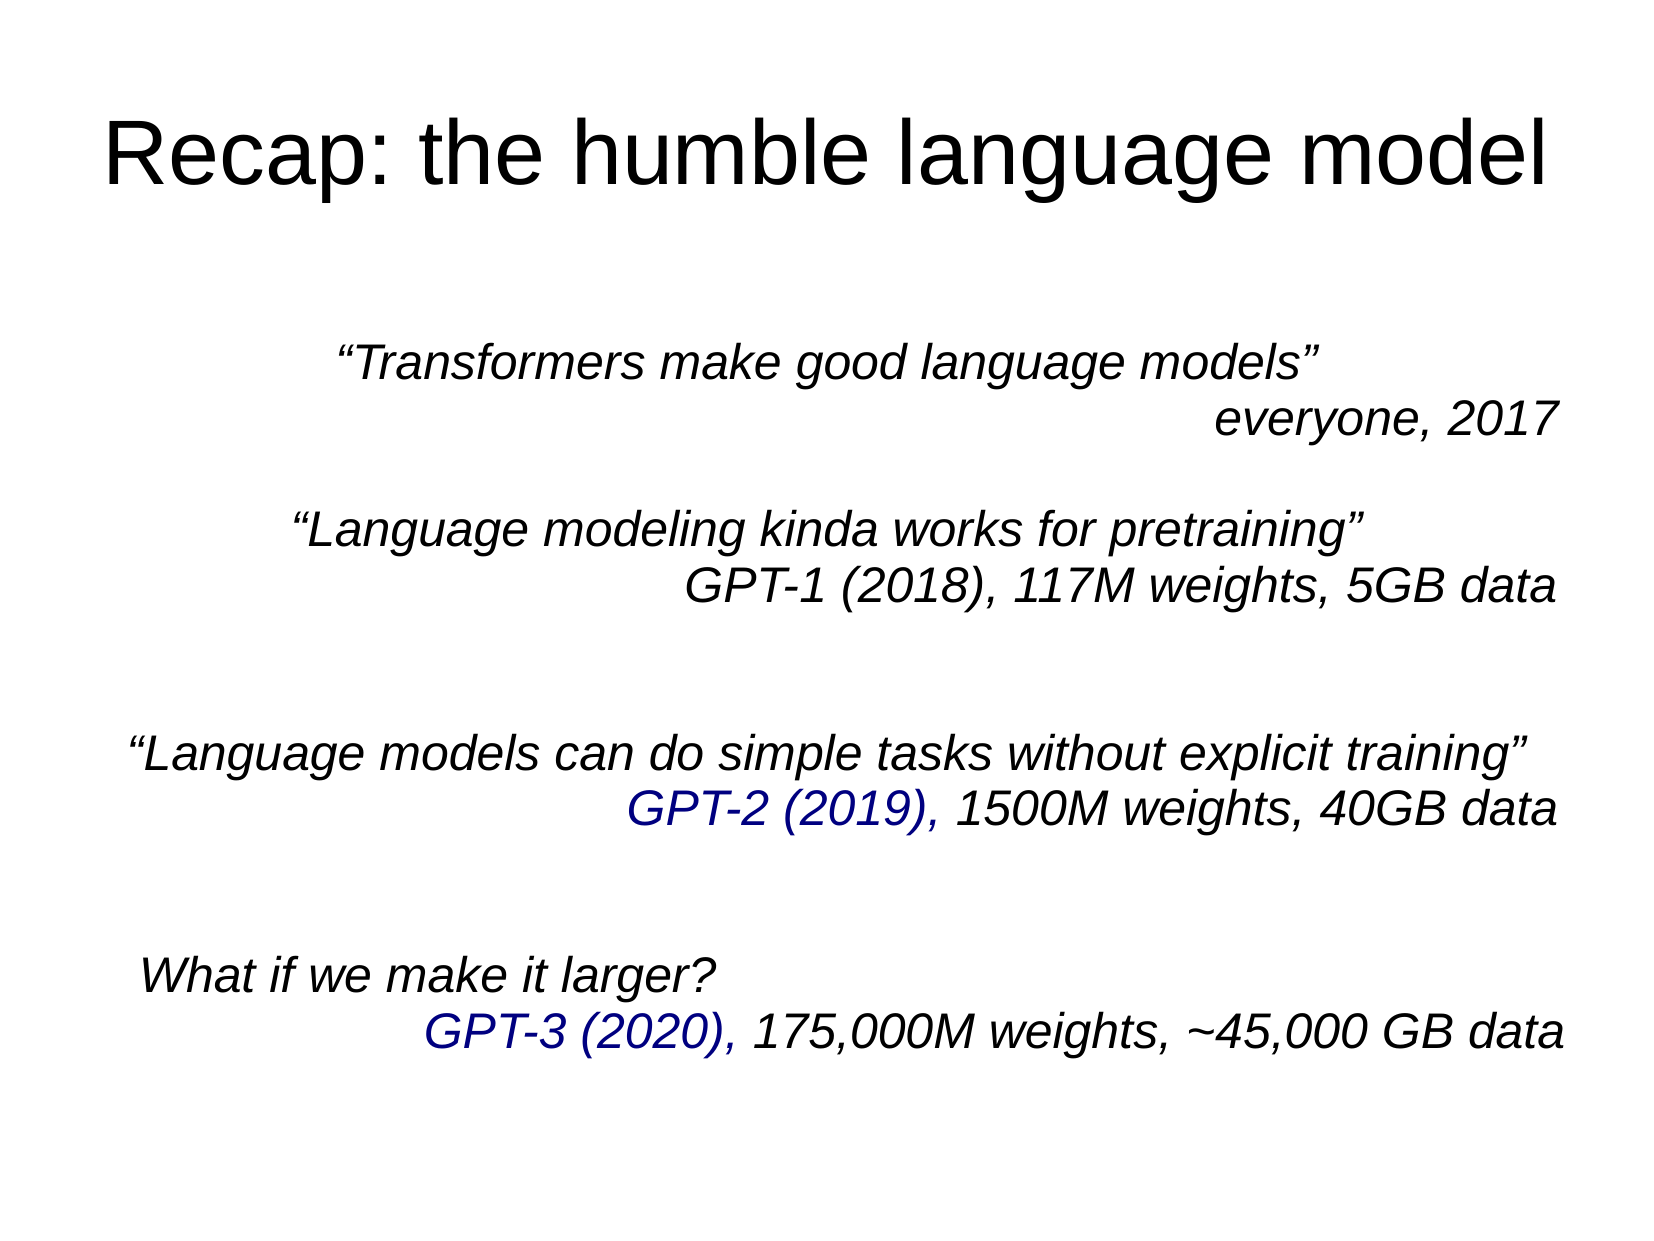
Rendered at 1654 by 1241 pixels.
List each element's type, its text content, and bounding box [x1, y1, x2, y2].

subtitle “Transformers make good language models” everyone, 2017 “Language modeling kinda works for pretraining” GPT-1 (2018), 117M weights, 5GB data “Language models can do simple tasks without explicit training” GPT-2 (2019), 1500M weights, 40GB data What if we make it larger? GPT-3 (2020), 175,000M weights, ~45,000 GB data [82, 290, 1571, 1216]
title Recap: the humble language model [82, 49, 1571, 257]
